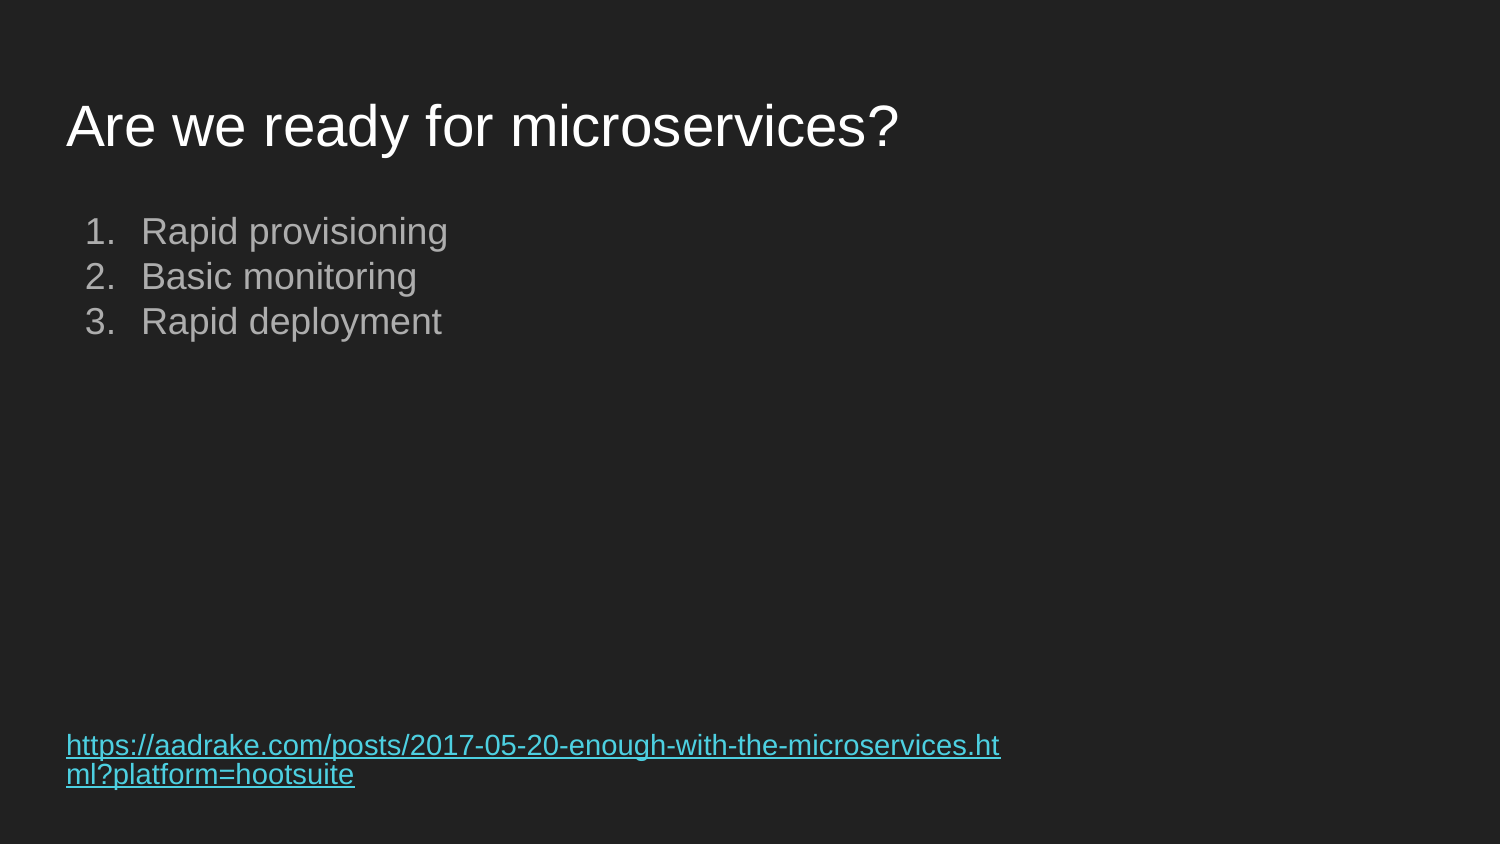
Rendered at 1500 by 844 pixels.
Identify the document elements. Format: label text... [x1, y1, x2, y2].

list https://aadrake.com/posts/2017-05-20-enough-with-the-microservices.html?platform=hootsuite [51, 694, 1036, 794]
list Rapid provisioning Basic monitoring Rapid deployment [51, 189, 1449, 675]
title Are we ready for microservices? [51, 72, 1449, 167]
